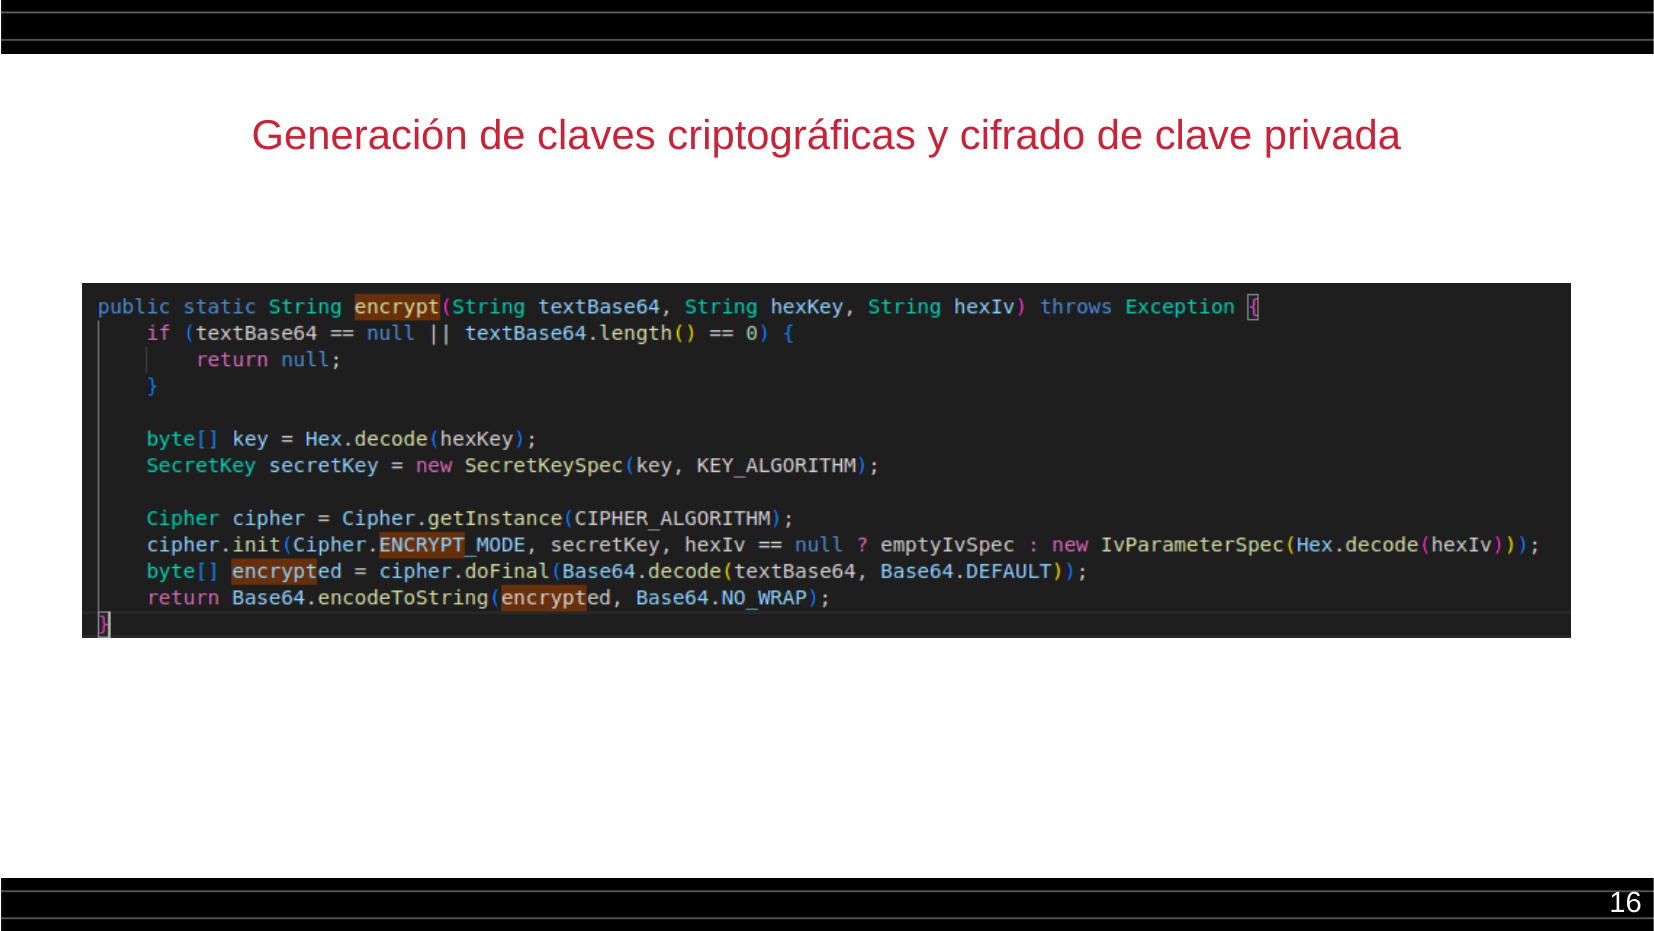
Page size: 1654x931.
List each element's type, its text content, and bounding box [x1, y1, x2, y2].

title Generación de claves criptográficas y cifrado de clave privada [82, 92, 1571, 178]
picture [1, 878, 1654, 931]
picture [82, 283, 1571, 638]
picture [1, 0, 1654, 54]
